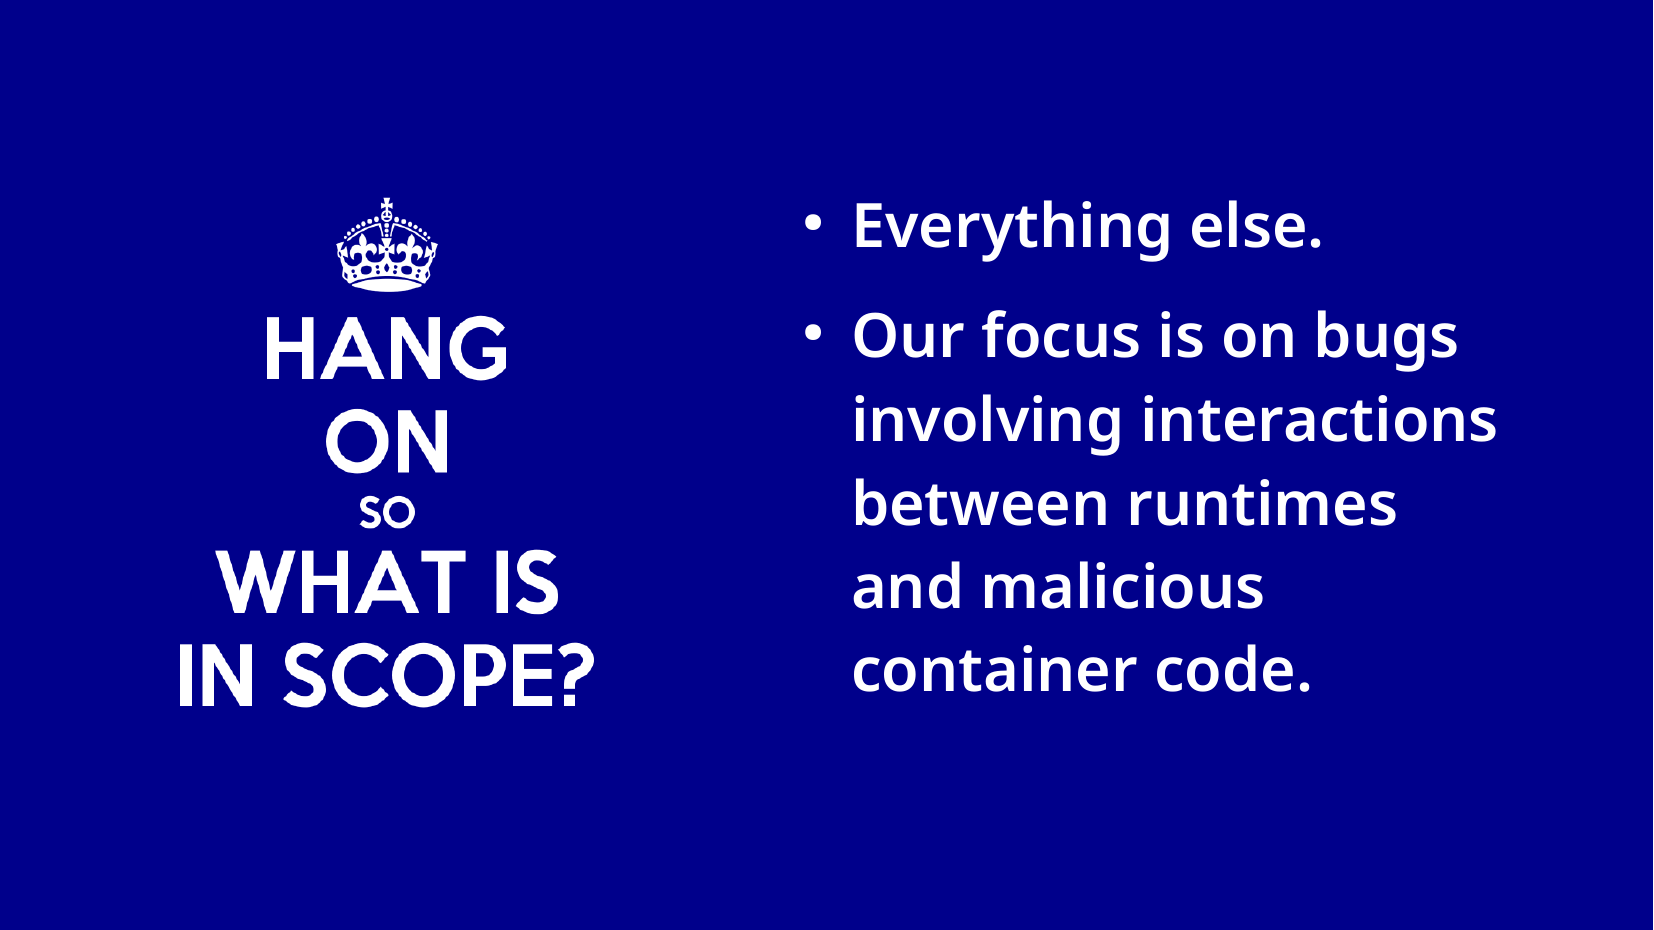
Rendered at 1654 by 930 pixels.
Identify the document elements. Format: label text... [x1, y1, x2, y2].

picture [155, 176, 618, 716]
list Everything else. Our focus is on bugs involving interactions between runtimes and malicious container code. [785, 176, 1512, 716]
